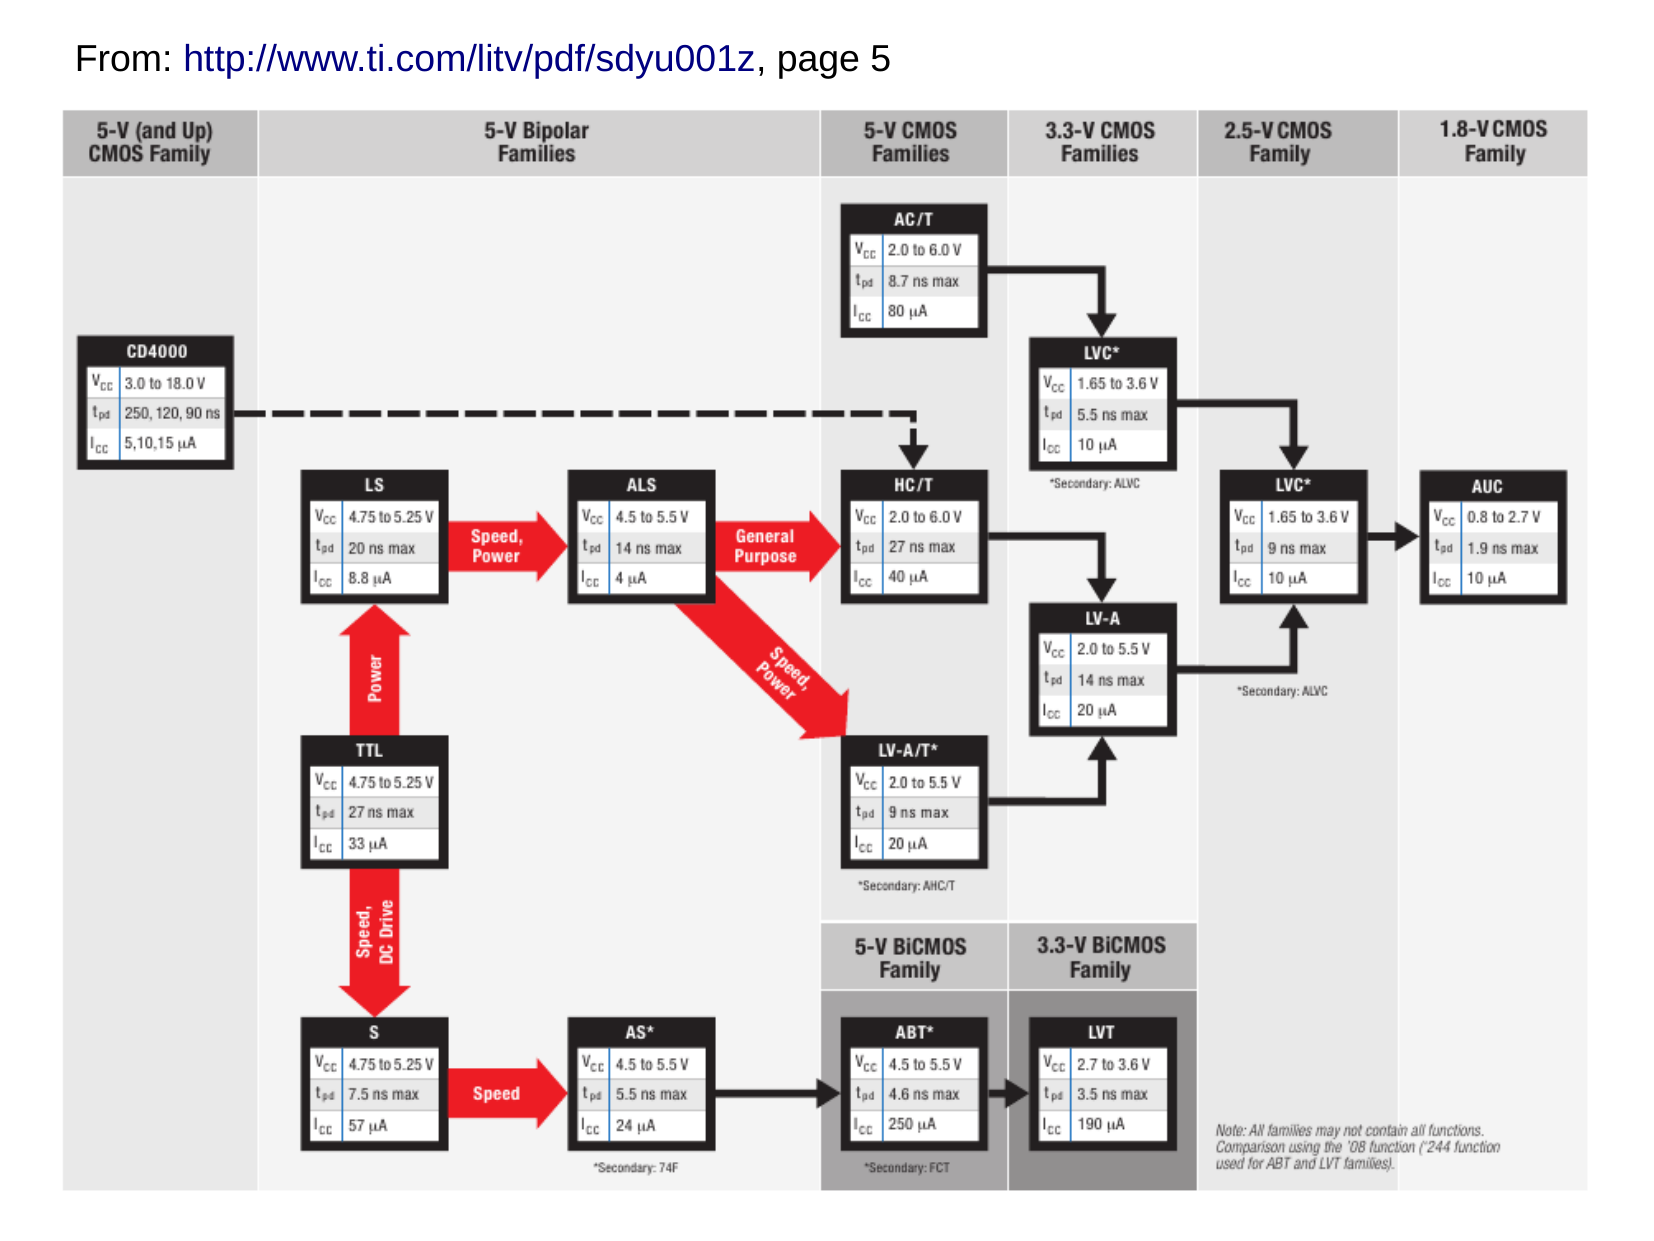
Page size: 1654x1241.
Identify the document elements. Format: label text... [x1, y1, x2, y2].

picture [60, 104, 1591, 1194]
text_box From: http://www.ti.com/litv/pdf/sdyu001z, page 5 [60, 30, 907, 87]
